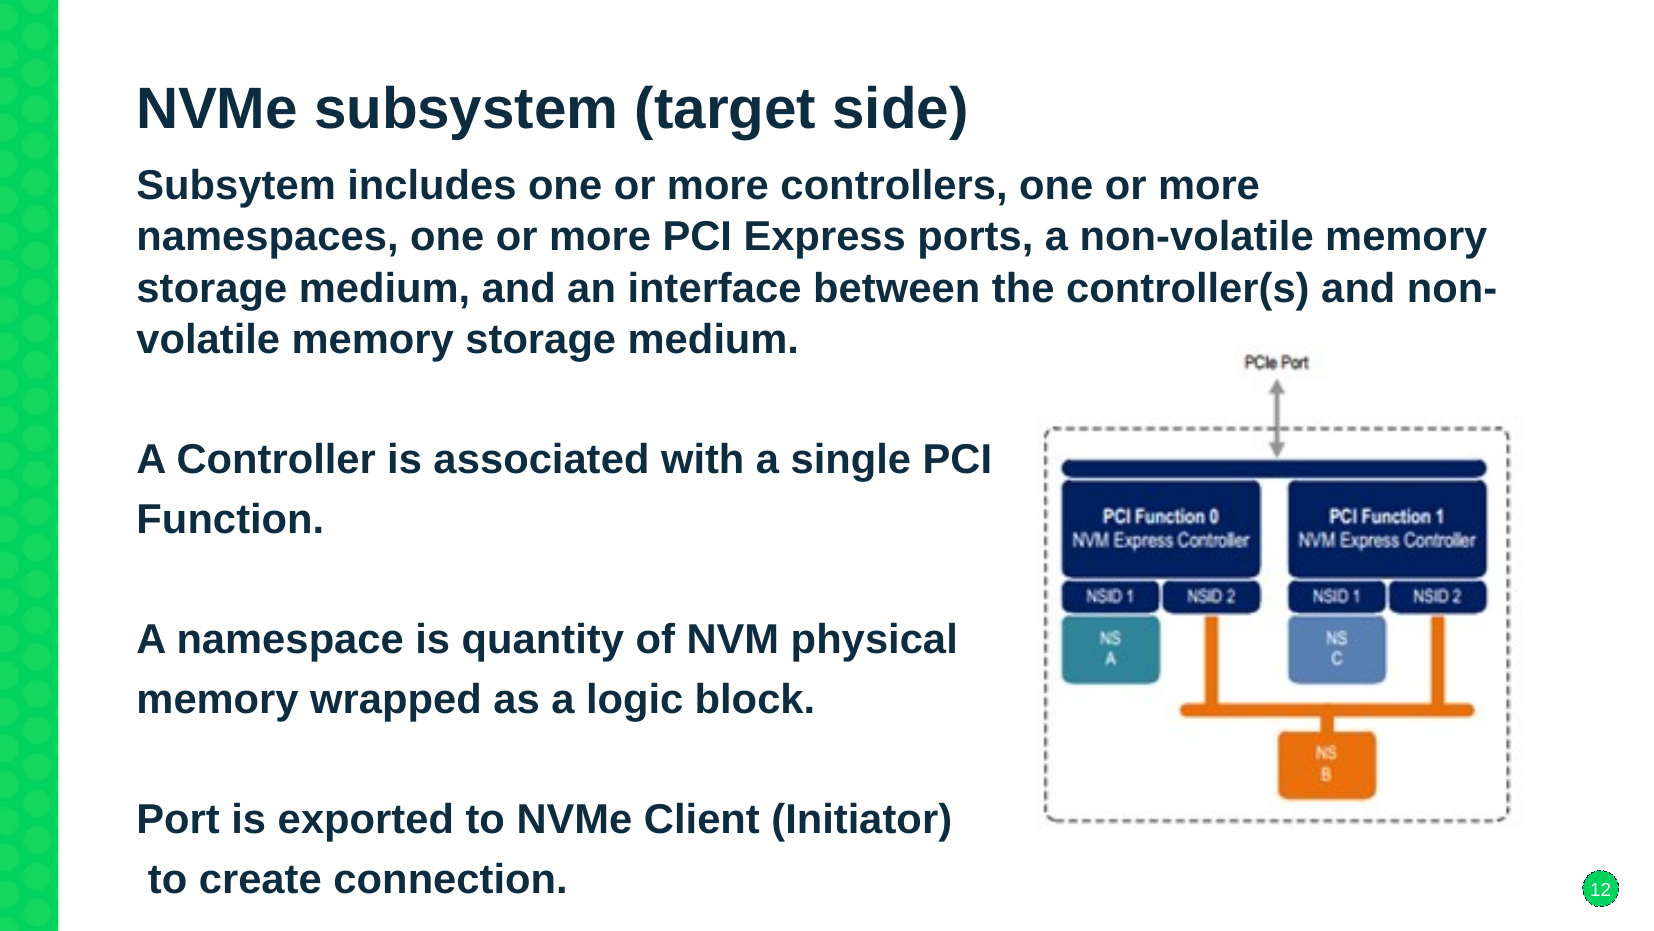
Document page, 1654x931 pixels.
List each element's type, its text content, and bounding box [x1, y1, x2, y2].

title NVMe subsystem (target side) [121, 31, 1531, 150]
list Subsytem includes one or more controllers, one or more namespaces, one or more PCI Express ports, a non-volatile memory storage medium, and an interface between the controller(s) and non-volatile memory storage medium. A Controller is associated with a single PCI Function. A namespace is quantity of NVM physical memory wrapped as a logic block. Port is exported to NVMe Client (Initiator) to create connection. [121, 150, 1531, 869]
picture [0, 0, 76, 931]
picture [1020, 344, 1543, 841]
